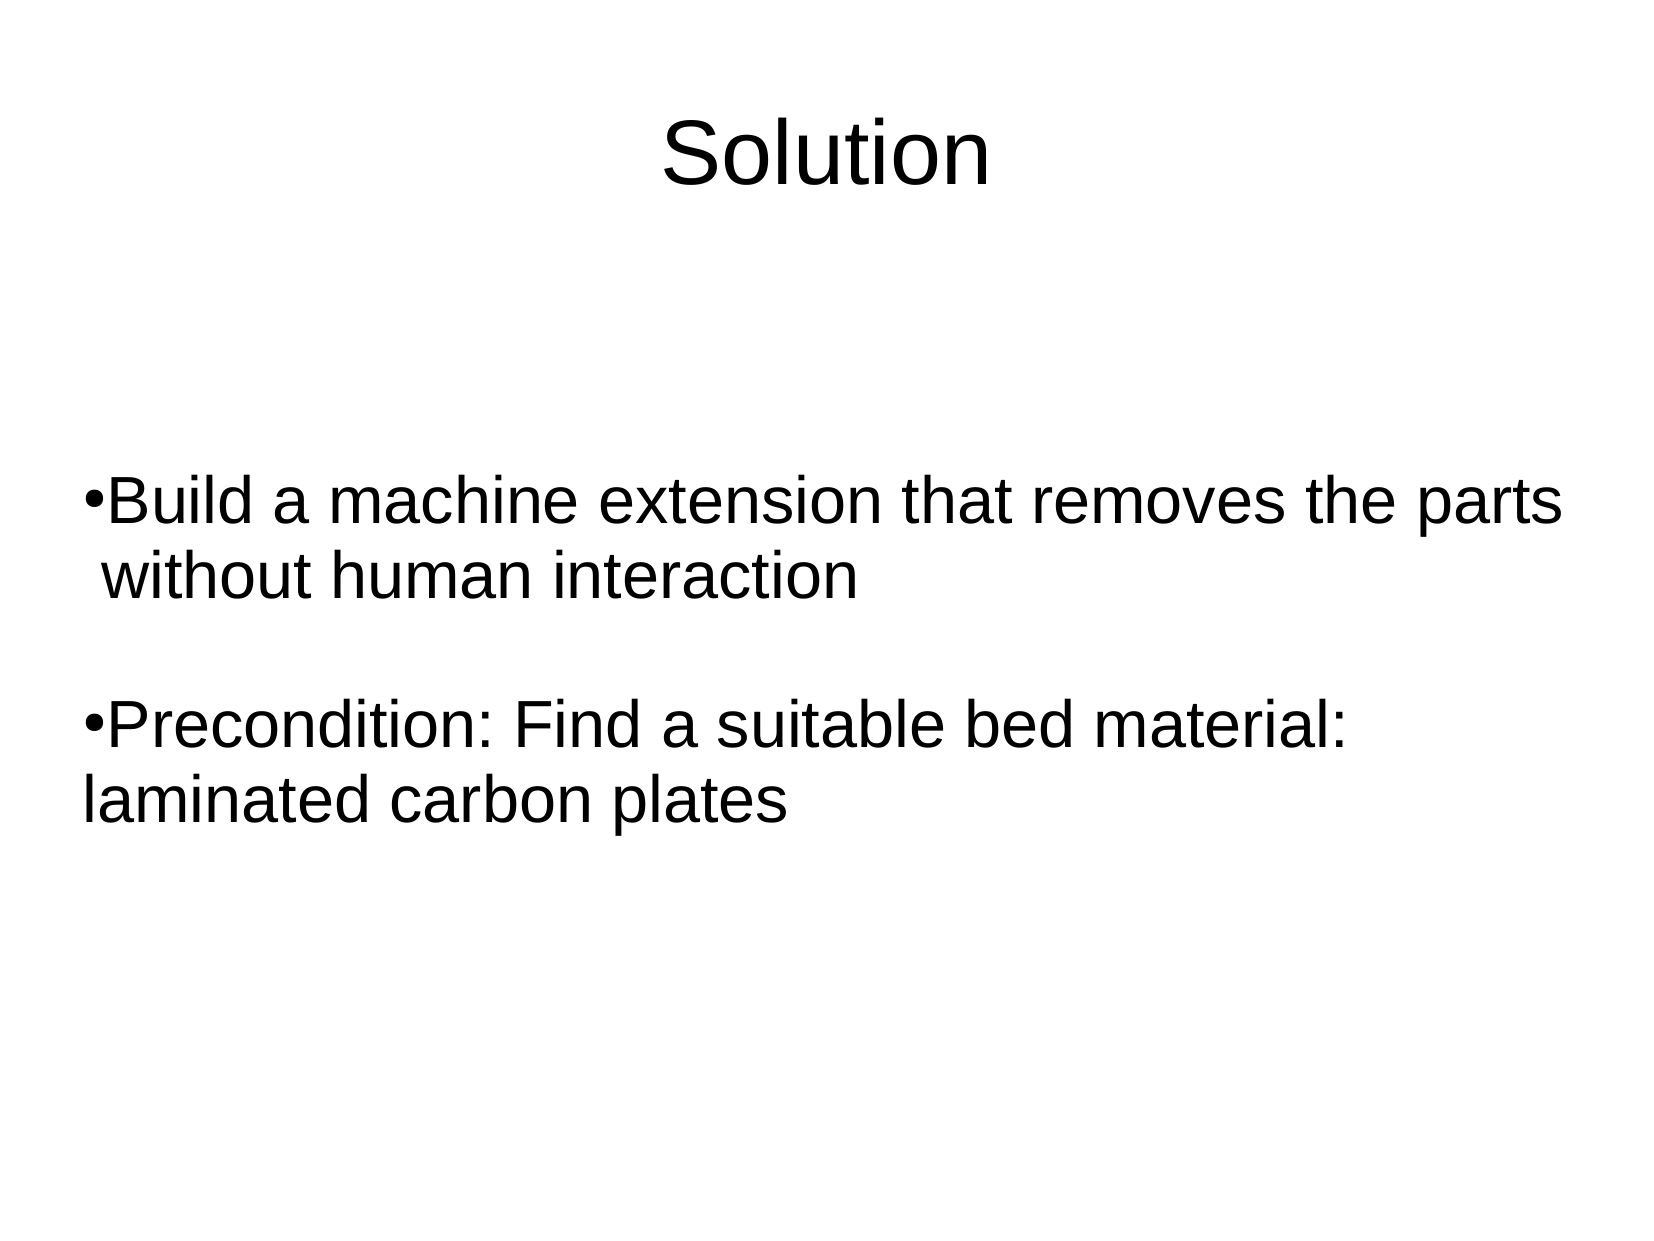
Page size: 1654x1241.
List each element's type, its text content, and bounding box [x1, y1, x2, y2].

subtitle Build a machine extension that removes the parts without human interaction Precondition: Find a suitable bed material: laminated carbon plates [82, 290, 1571, 1010]
title Solution [82, 49, 1571, 257]
